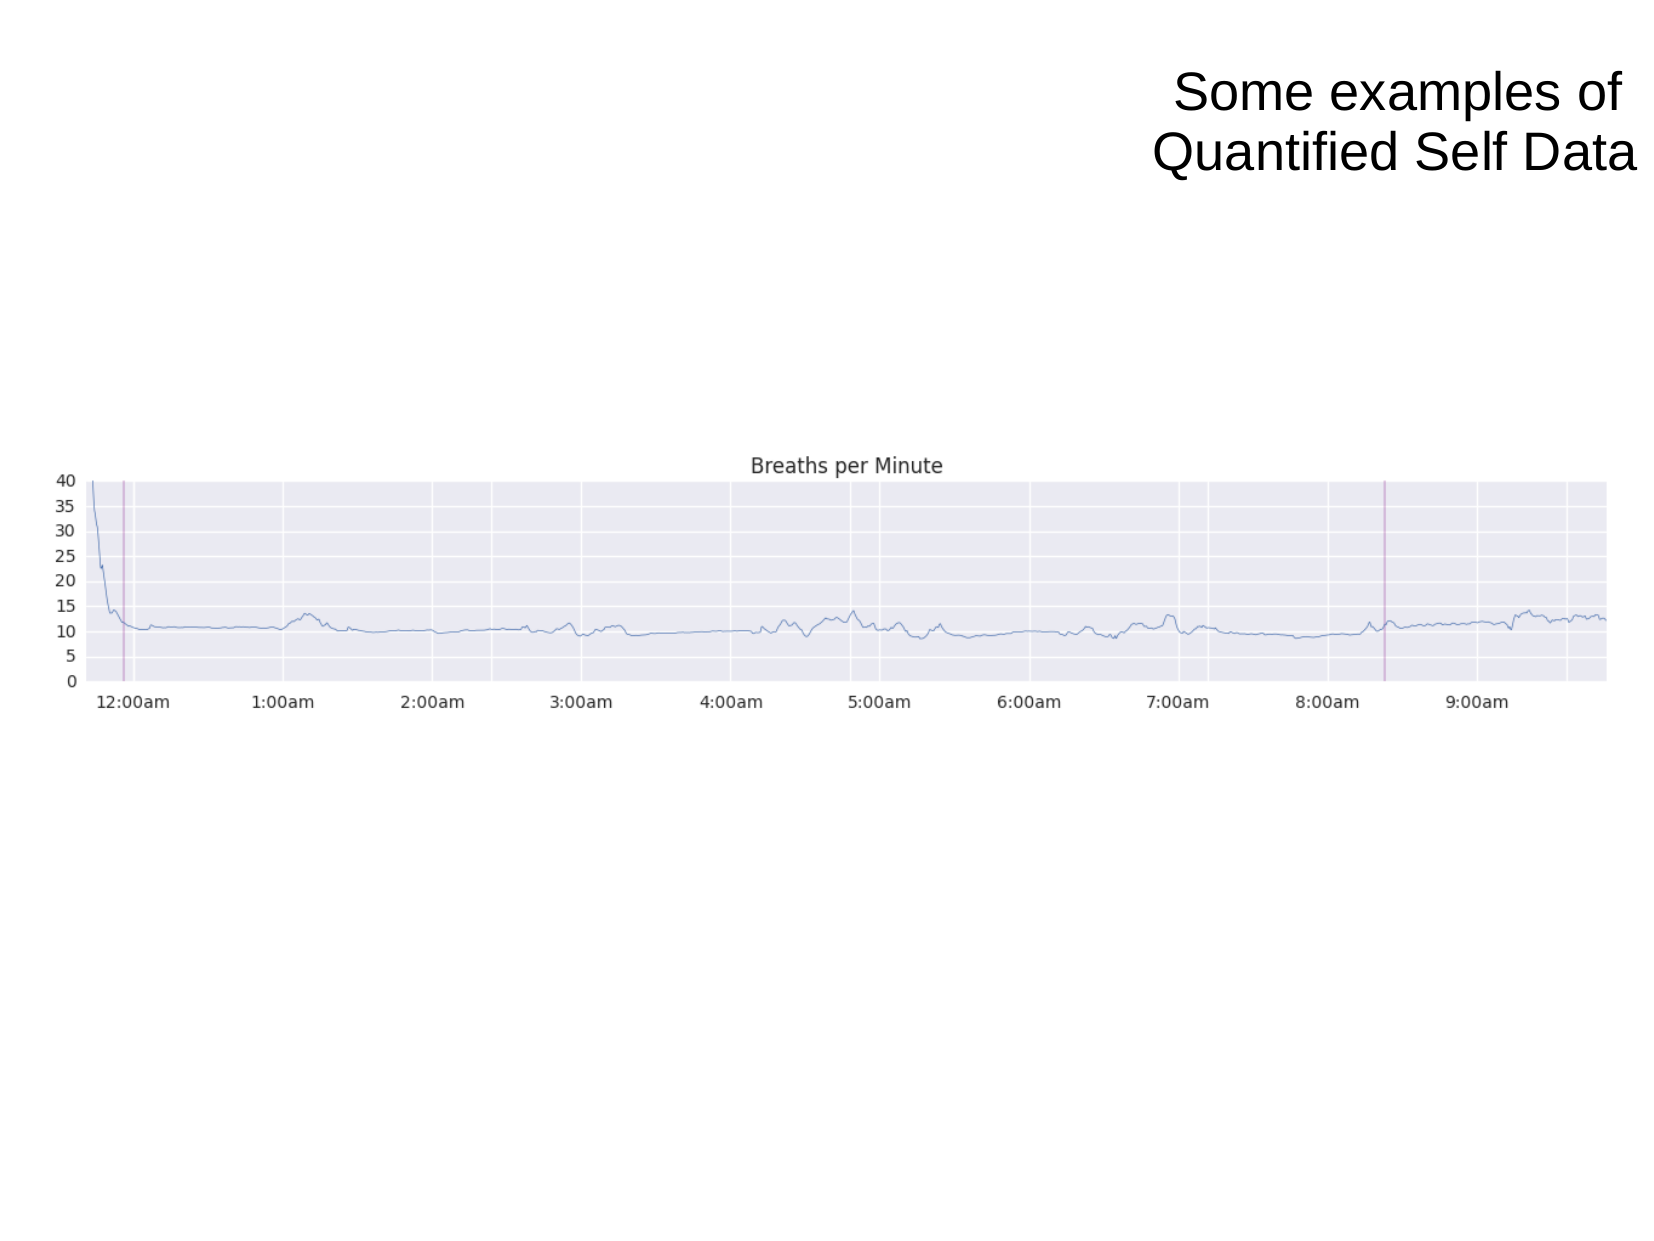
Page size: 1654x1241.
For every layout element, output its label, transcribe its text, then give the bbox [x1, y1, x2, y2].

title Some examples of Quantified Self Data [150, 17, 1639, 226]
picture [0, 449, 1654, 719]
